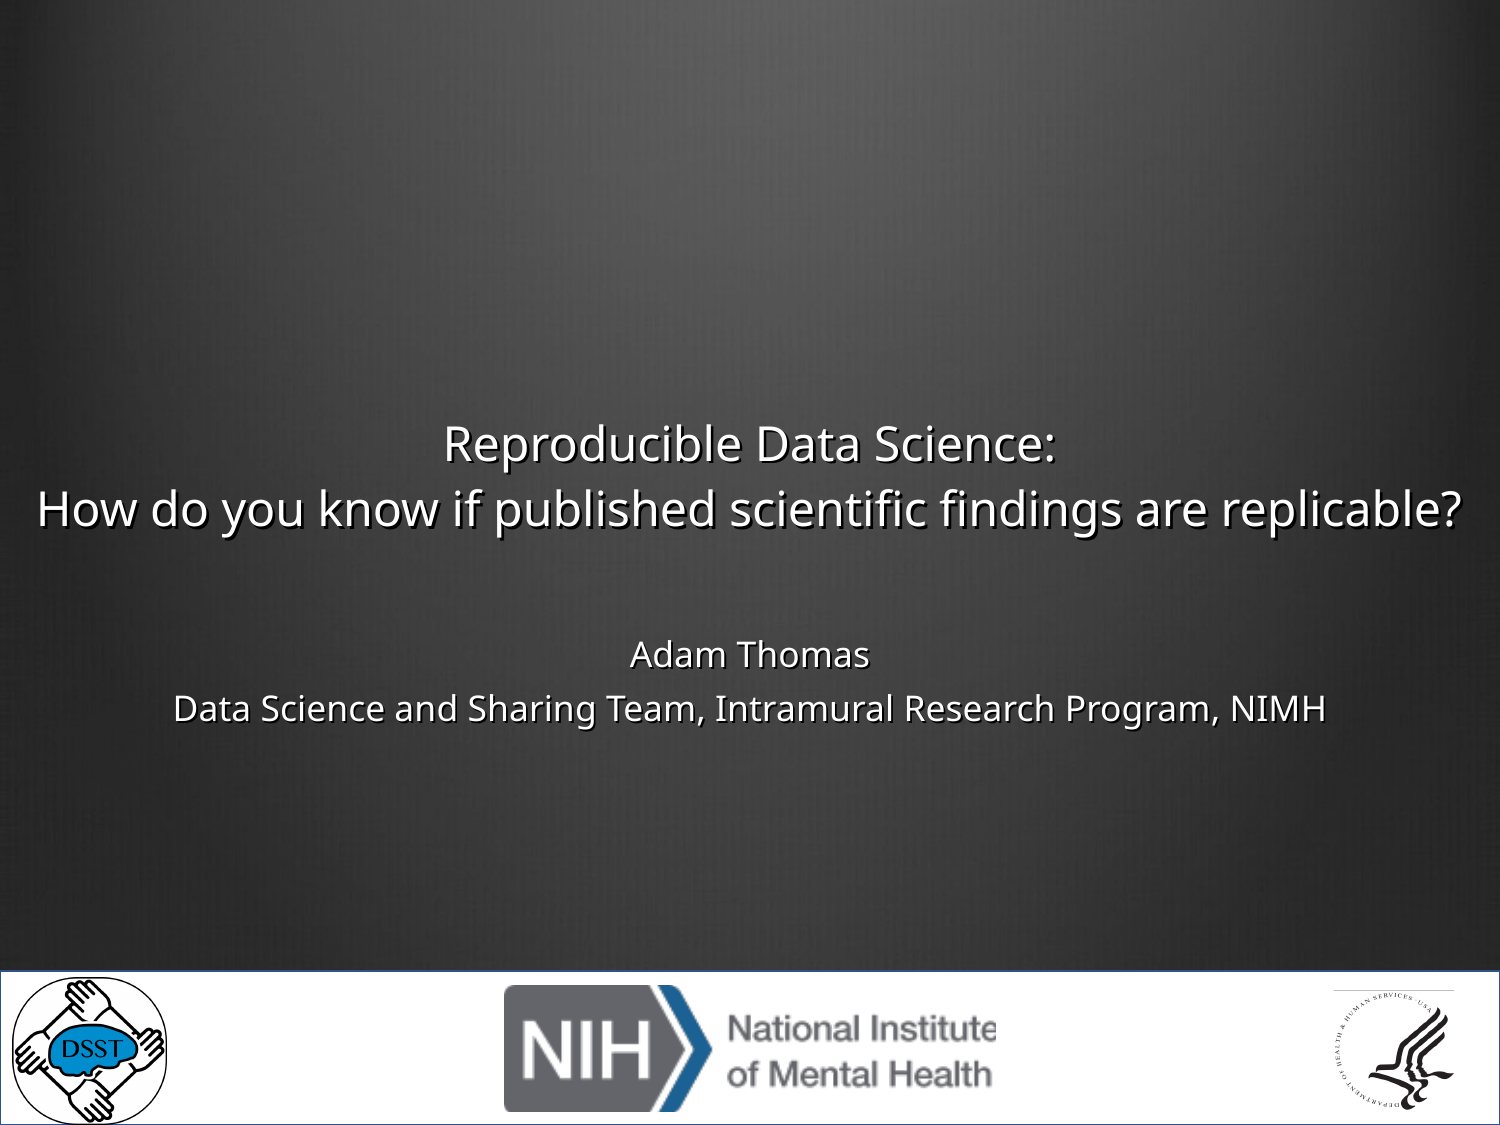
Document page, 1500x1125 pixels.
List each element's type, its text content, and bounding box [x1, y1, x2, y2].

text_box [0, 971, 1500, 1125]
picture [12, 977, 167, 1125]
picture [1333, 990, 1455, 1112]
picture [504, 985, 996, 1112]
title Reproducible Data Science: How do you know if published scientific findings are replicable? [0, 387, 1500, 549]
subtitle Adam Thomas Data Science and Sharing Team, Intramural Research Program, NIMH [112, 622, 1388, 767]
